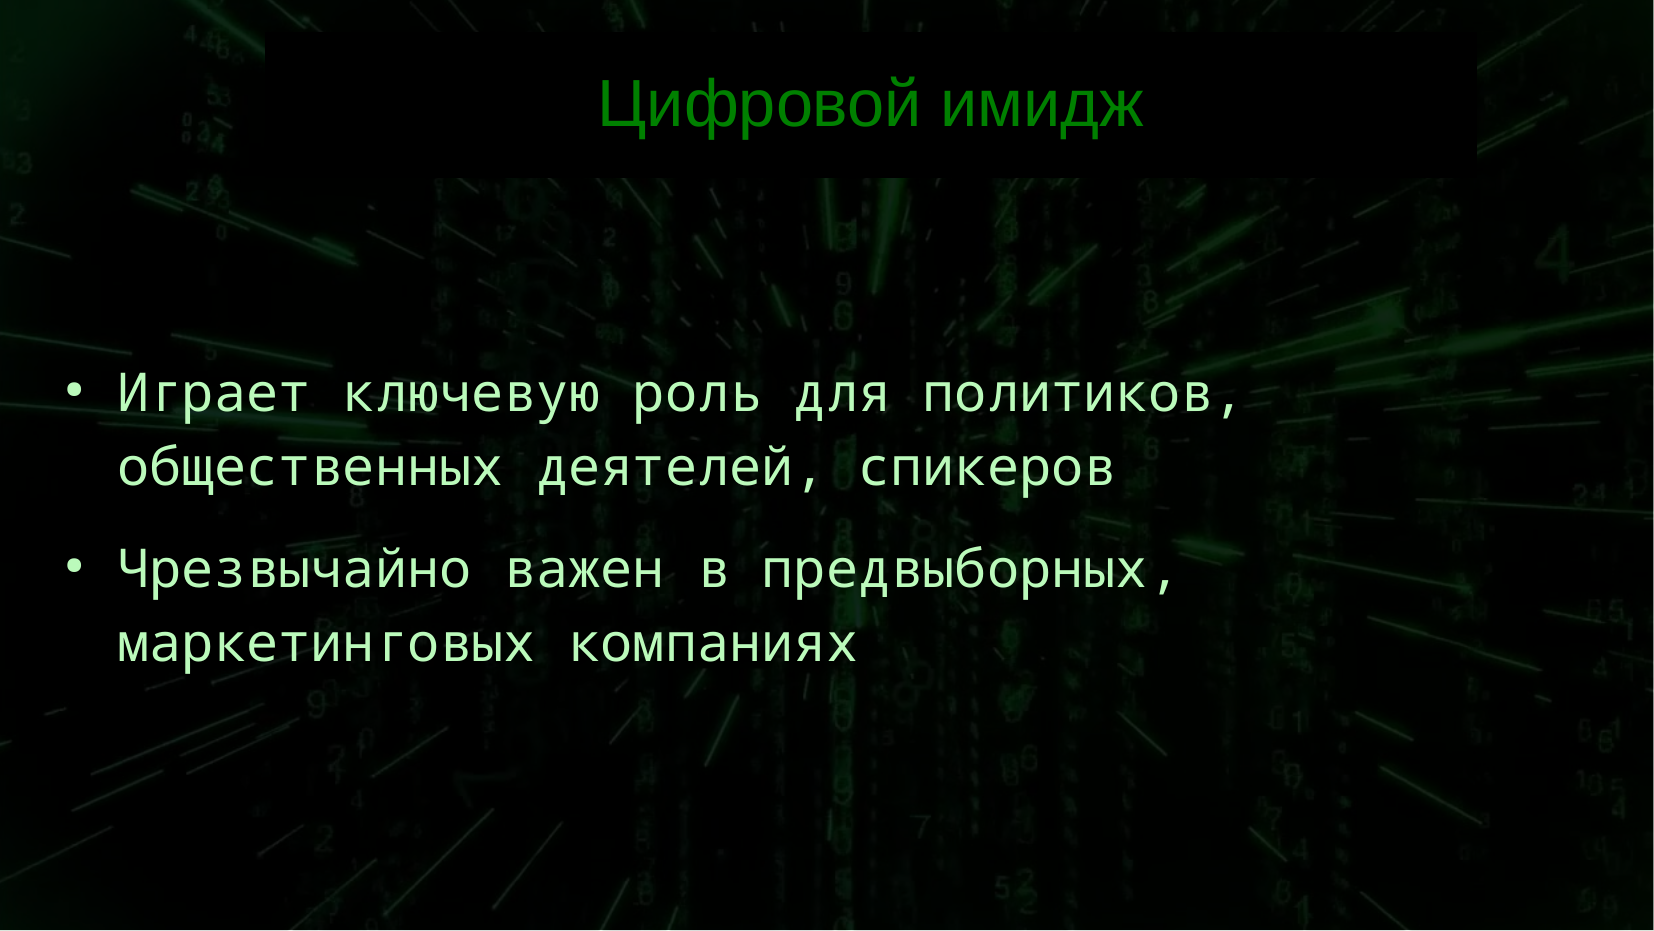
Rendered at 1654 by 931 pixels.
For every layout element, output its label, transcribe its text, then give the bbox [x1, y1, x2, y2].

picture [0, 0, 1654, 931]
text_box Цифровой имидж [582, 59, 1160, 149]
list Играет ключевую роль для политиков, общественных деятелей, спикеров Чрезвычайно важен в предвыборных, маркетинговых компаниях [47, 354, 1536, 680]
